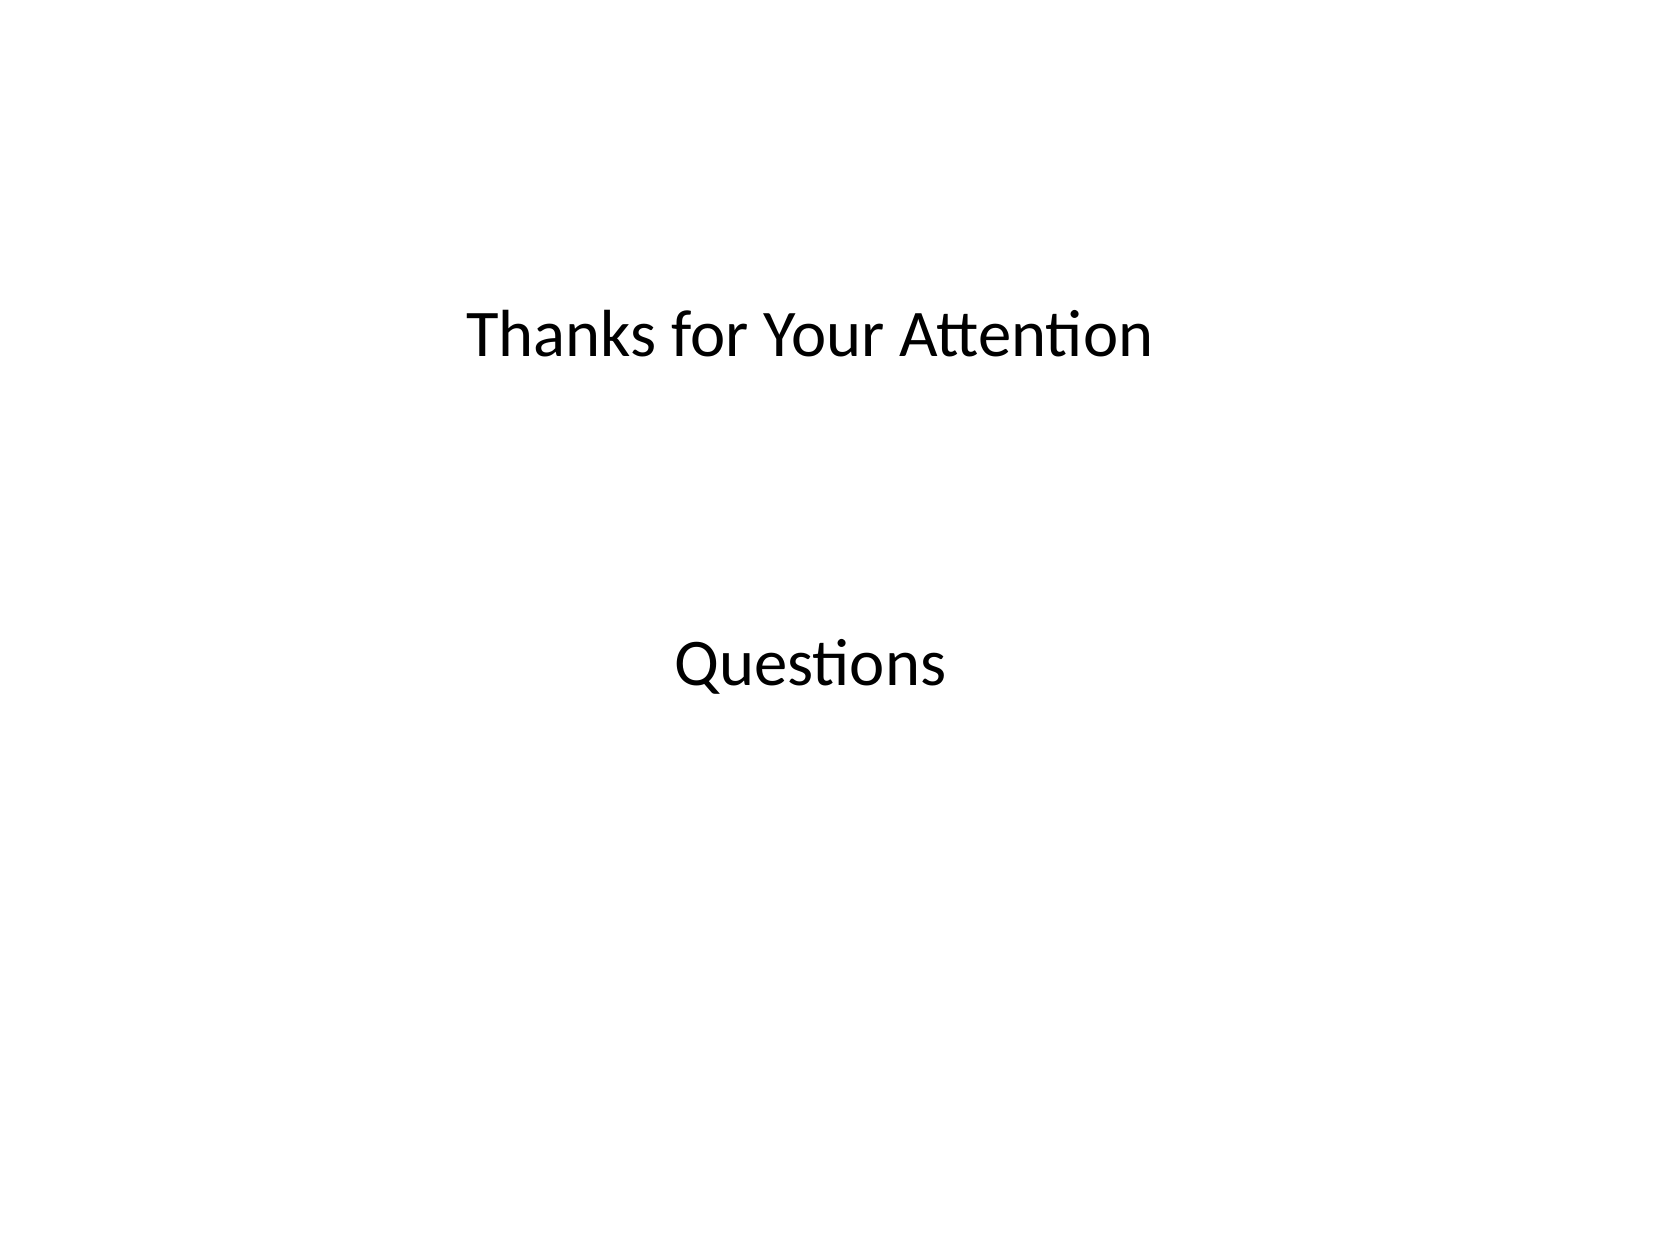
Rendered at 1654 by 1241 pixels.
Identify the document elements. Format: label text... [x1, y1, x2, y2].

text_box Thanks for Your Attention Questions [82, 290, 1538, 1010]
